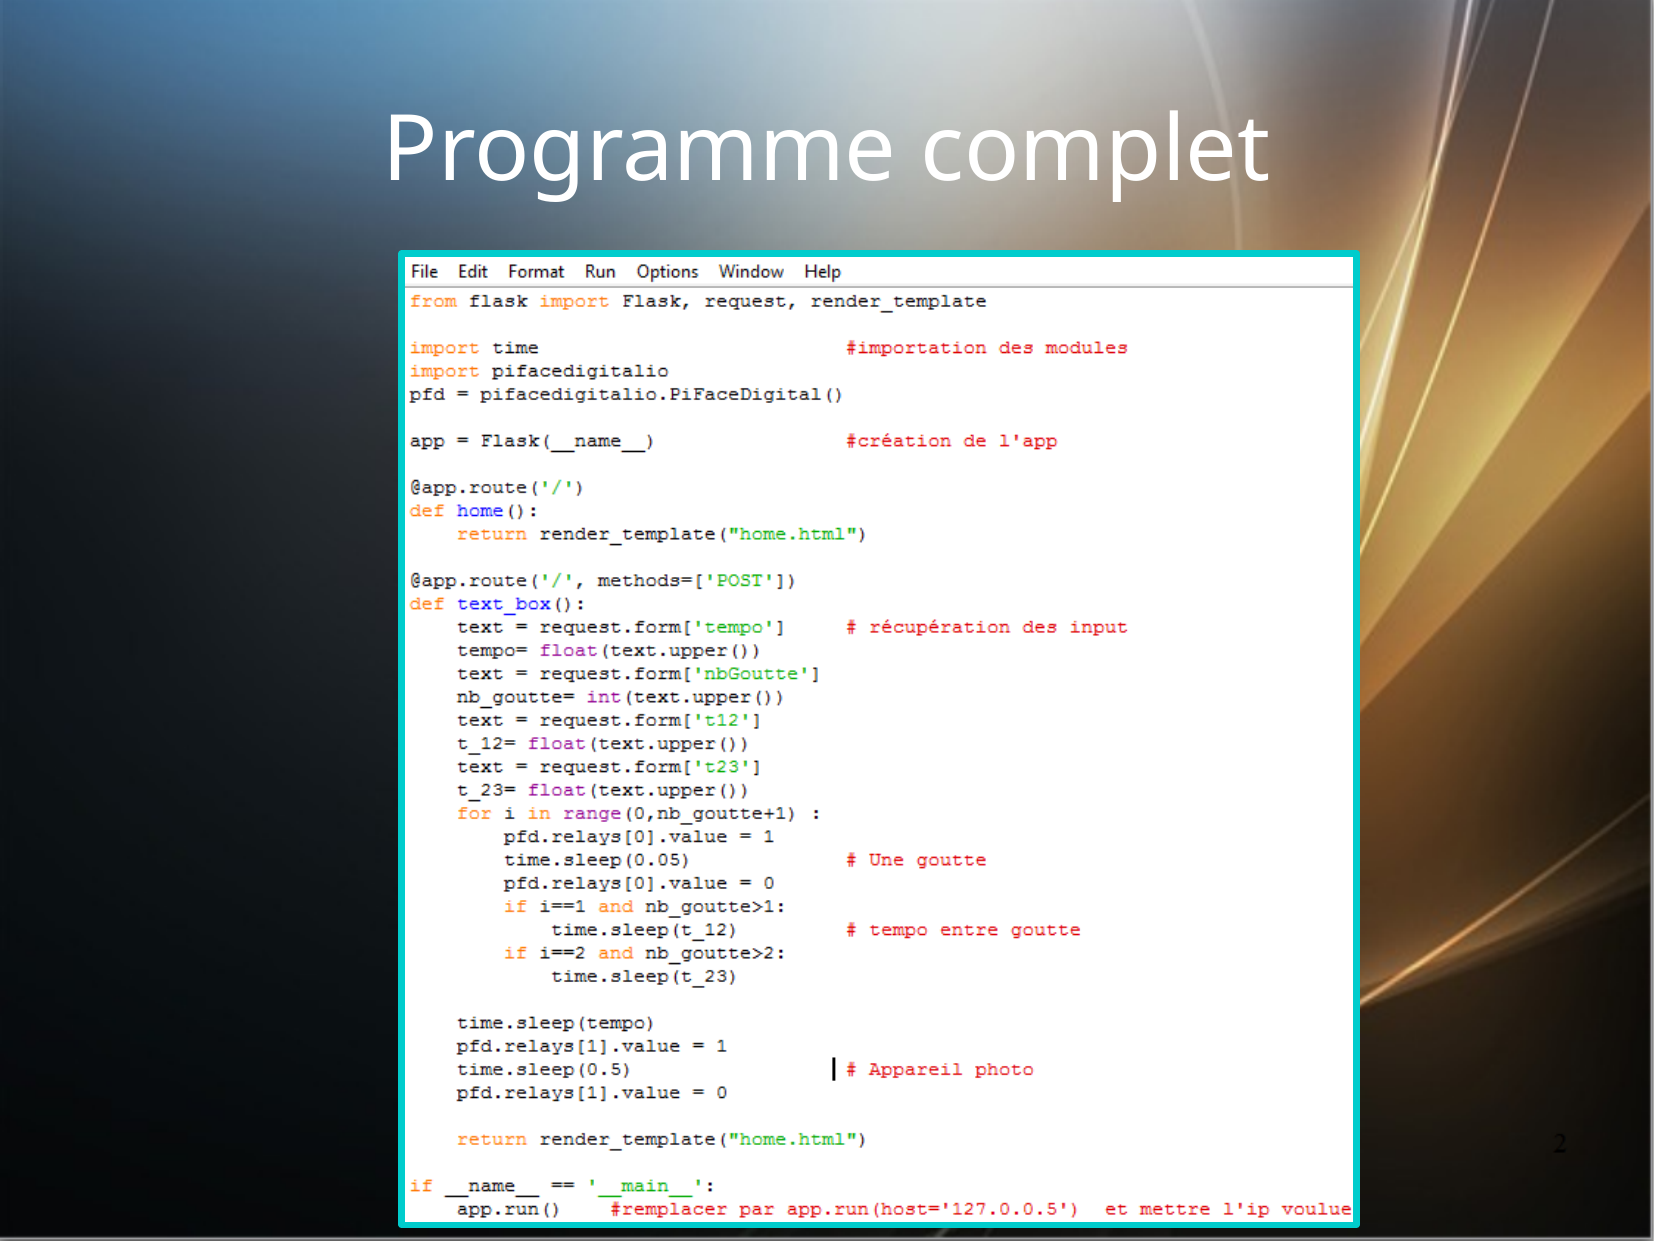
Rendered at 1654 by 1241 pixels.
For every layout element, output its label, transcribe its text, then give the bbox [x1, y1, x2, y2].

title Programme complet [82, 40, 1571, 249]
picture [0, 0, 1654, 1241]
